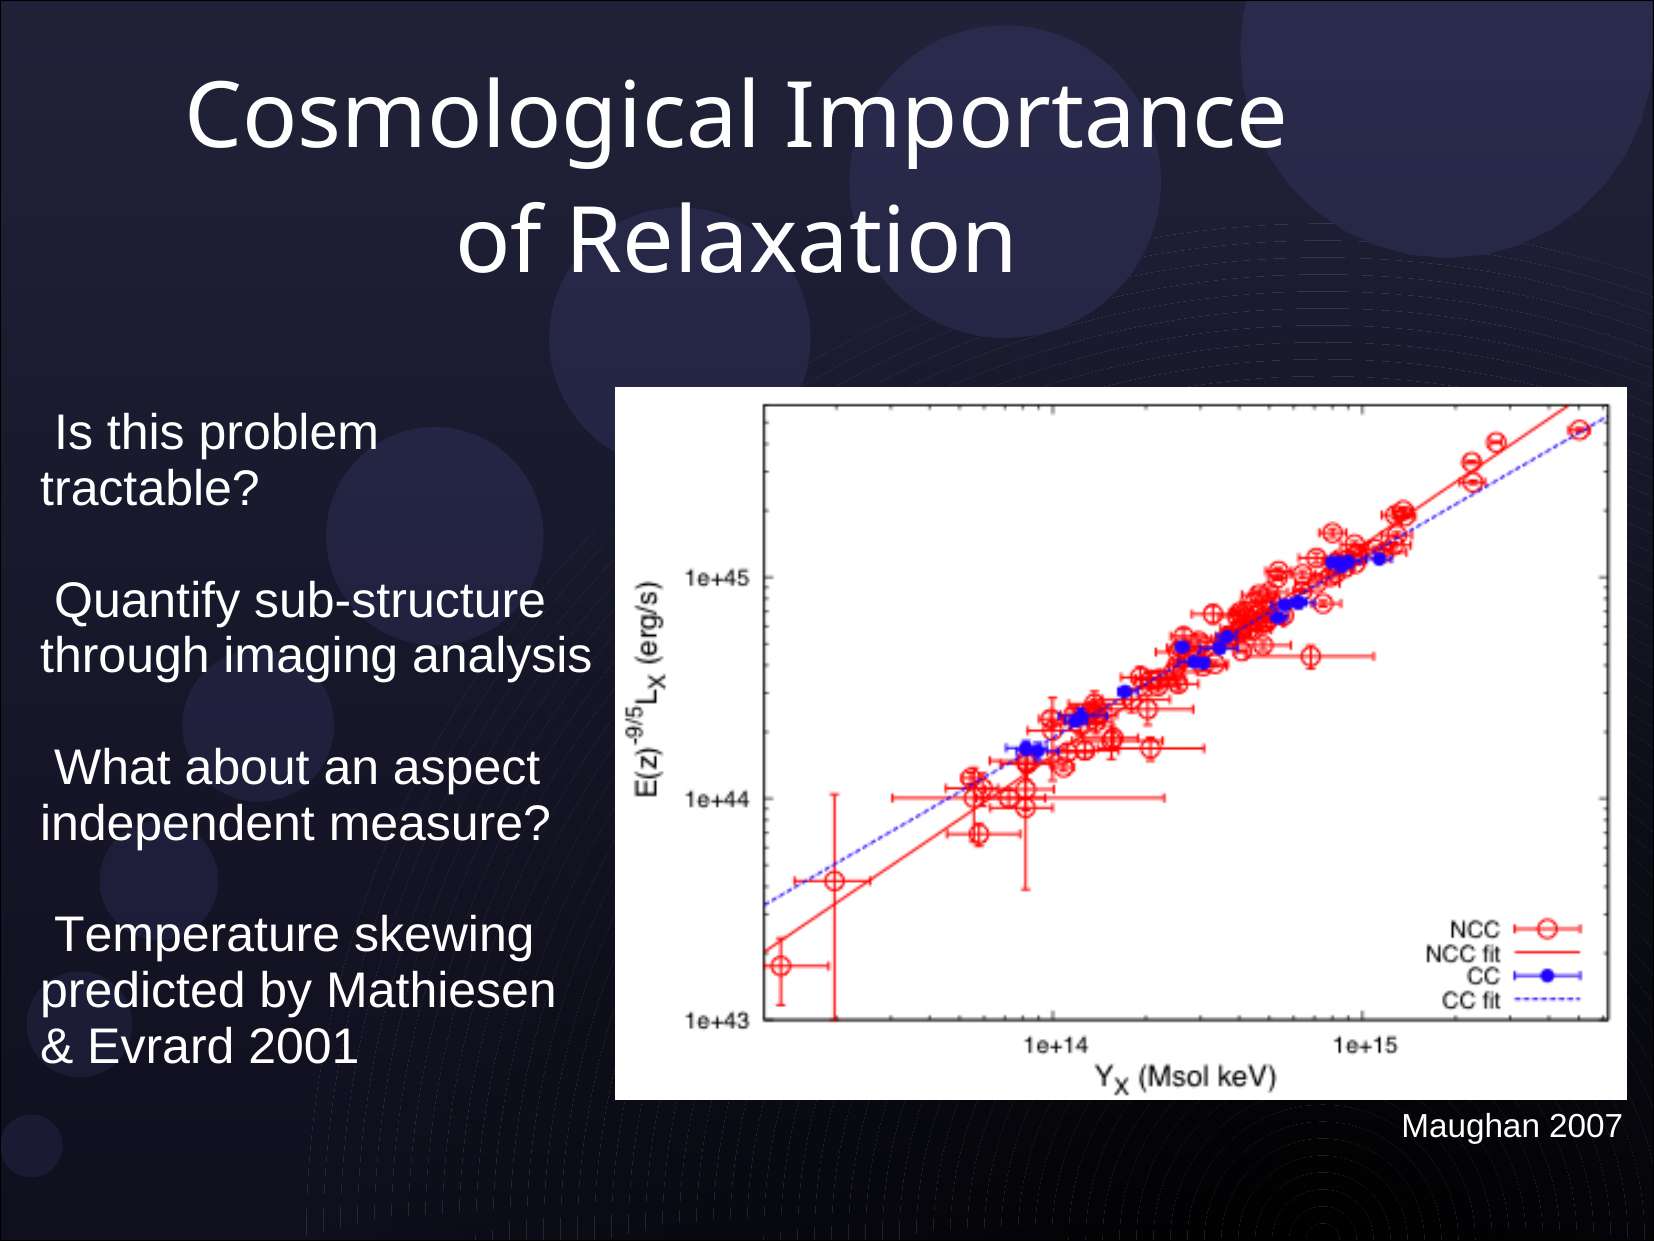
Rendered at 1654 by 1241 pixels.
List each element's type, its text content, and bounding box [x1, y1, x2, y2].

picture [615, 387, 1627, 1100]
text_box Cosmological Importance of Relaxation [184, 49, 1470, 309]
text_box Maughan 2007 [1401, 1107, 1624, 1145]
text_box Is this problem tractable? Quantify sub-structure through imaging analysis What about an aspect independent measure? Temperature skewing predicted by Mathiesen & Evrard 2001 [37, 401, 604, 1077]
